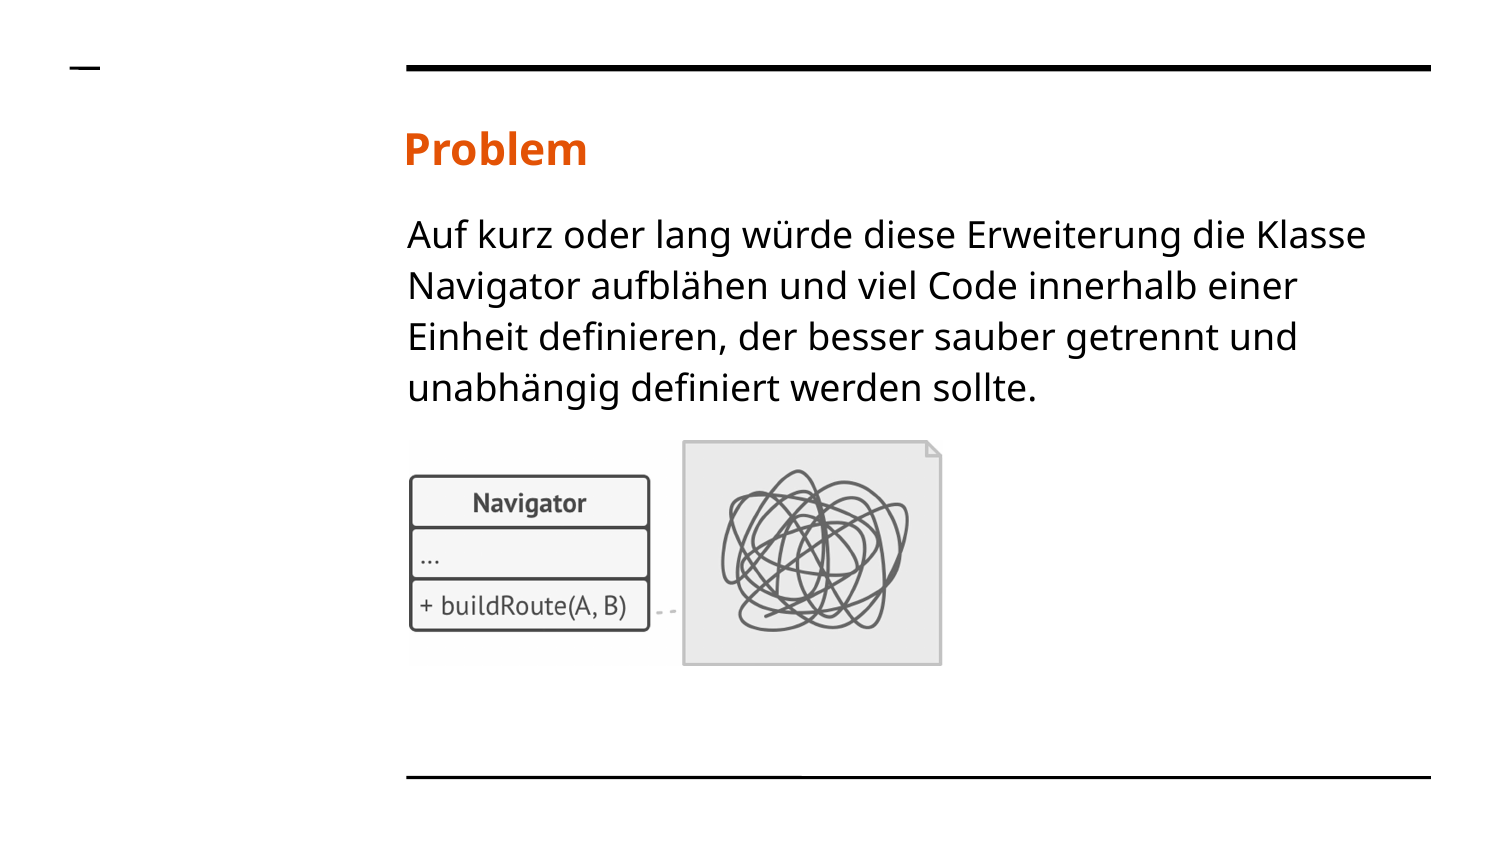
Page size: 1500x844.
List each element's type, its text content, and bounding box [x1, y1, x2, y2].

title Problem [389, 103, 1428, 194]
subtitle Auf kurz oder lang würde diese Erweiterung die Klasse Navigator aufblähen und viel Code innerhalb einer Einheit definieren, der besser sauber getrennt und unabhängig definiert werden sollte. [392, 193, 1431, 735]
picture [409, 440, 943, 666]
